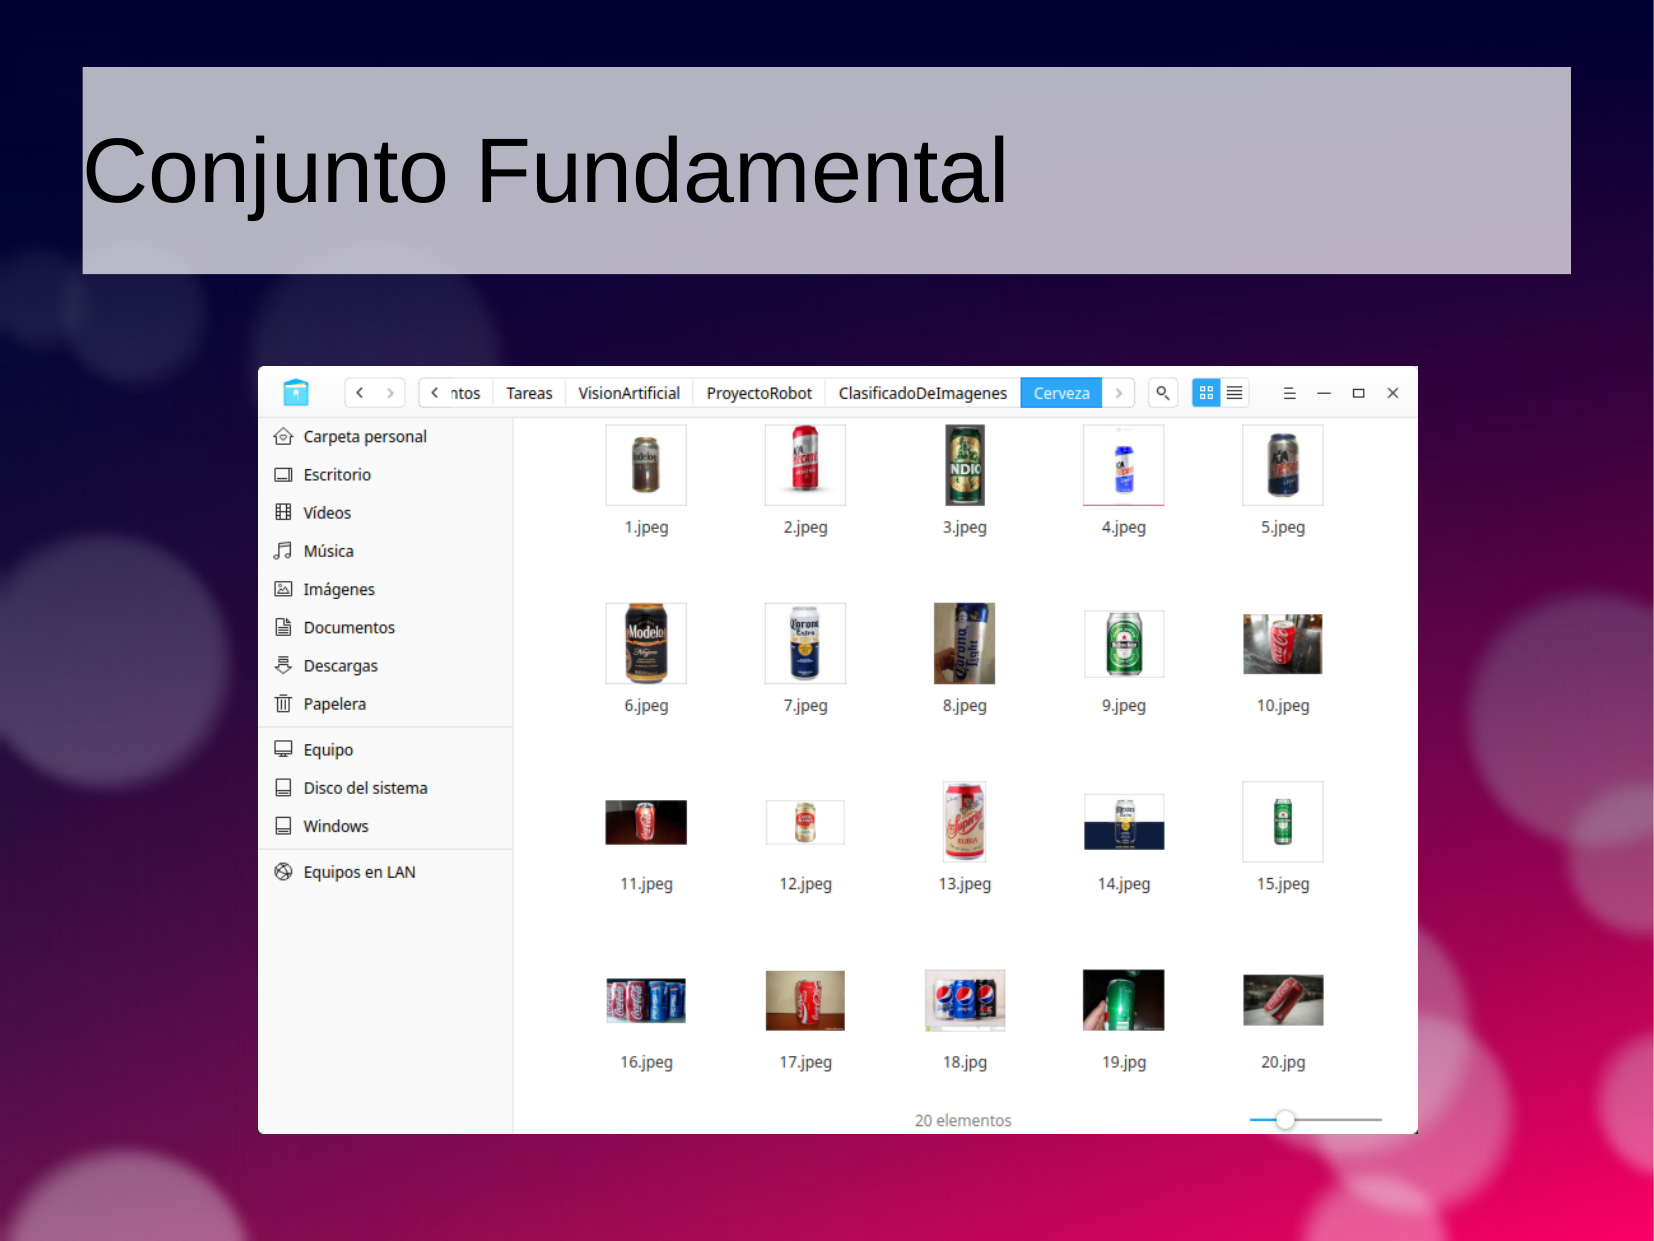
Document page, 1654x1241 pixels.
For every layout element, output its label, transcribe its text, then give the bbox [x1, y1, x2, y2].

picture [0, 0, 1654, 1241]
title Conjunto Fundamental [82, 67, 1571, 275]
